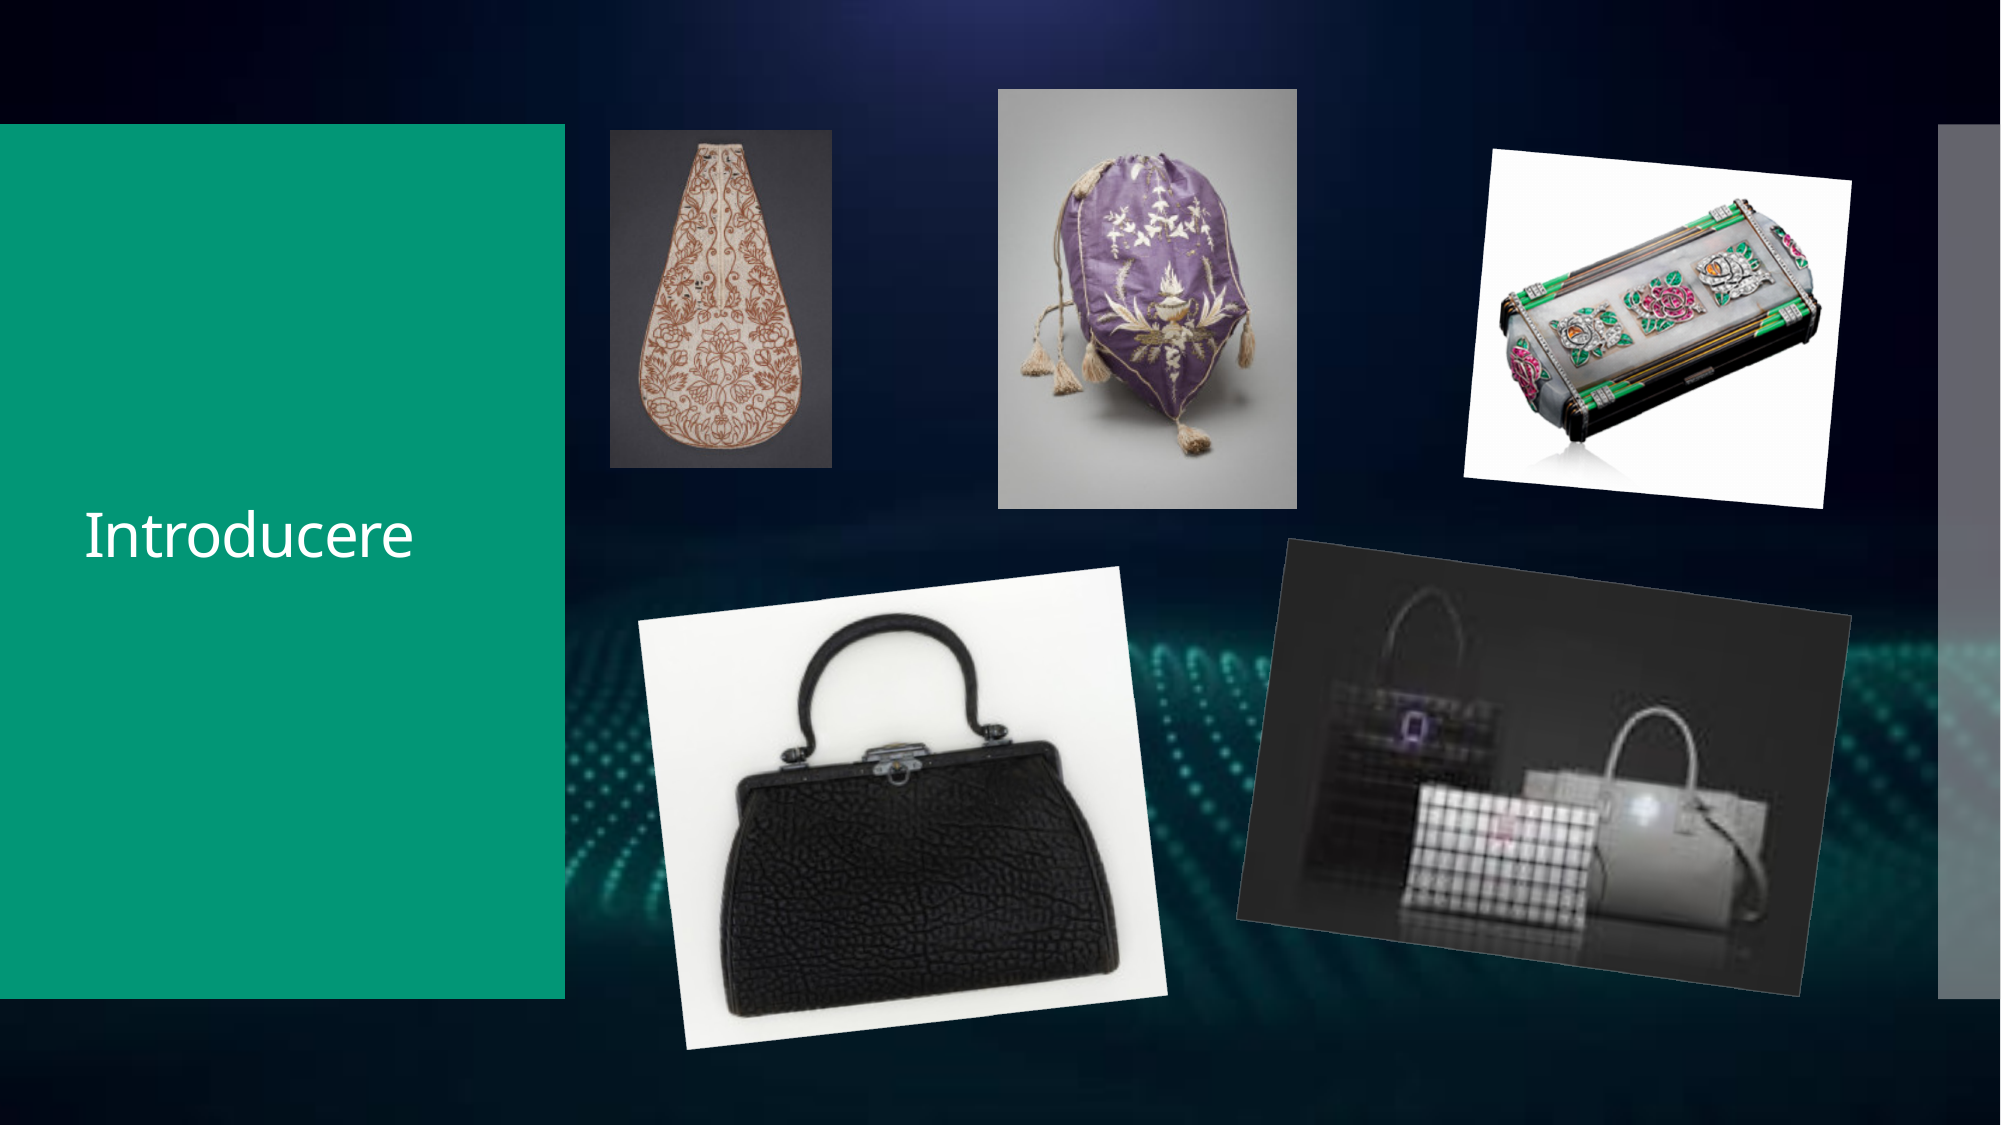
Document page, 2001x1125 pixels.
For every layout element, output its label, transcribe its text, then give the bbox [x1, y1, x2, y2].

picture [998, 90, 1297, 509]
title Introducere [69, 467, 444, 608]
picture [637, 565, 1168, 1050]
picture [610, 130, 832, 468]
picture [1235, 537, 1852, 997]
picture [1463, 148, 1852, 509]
